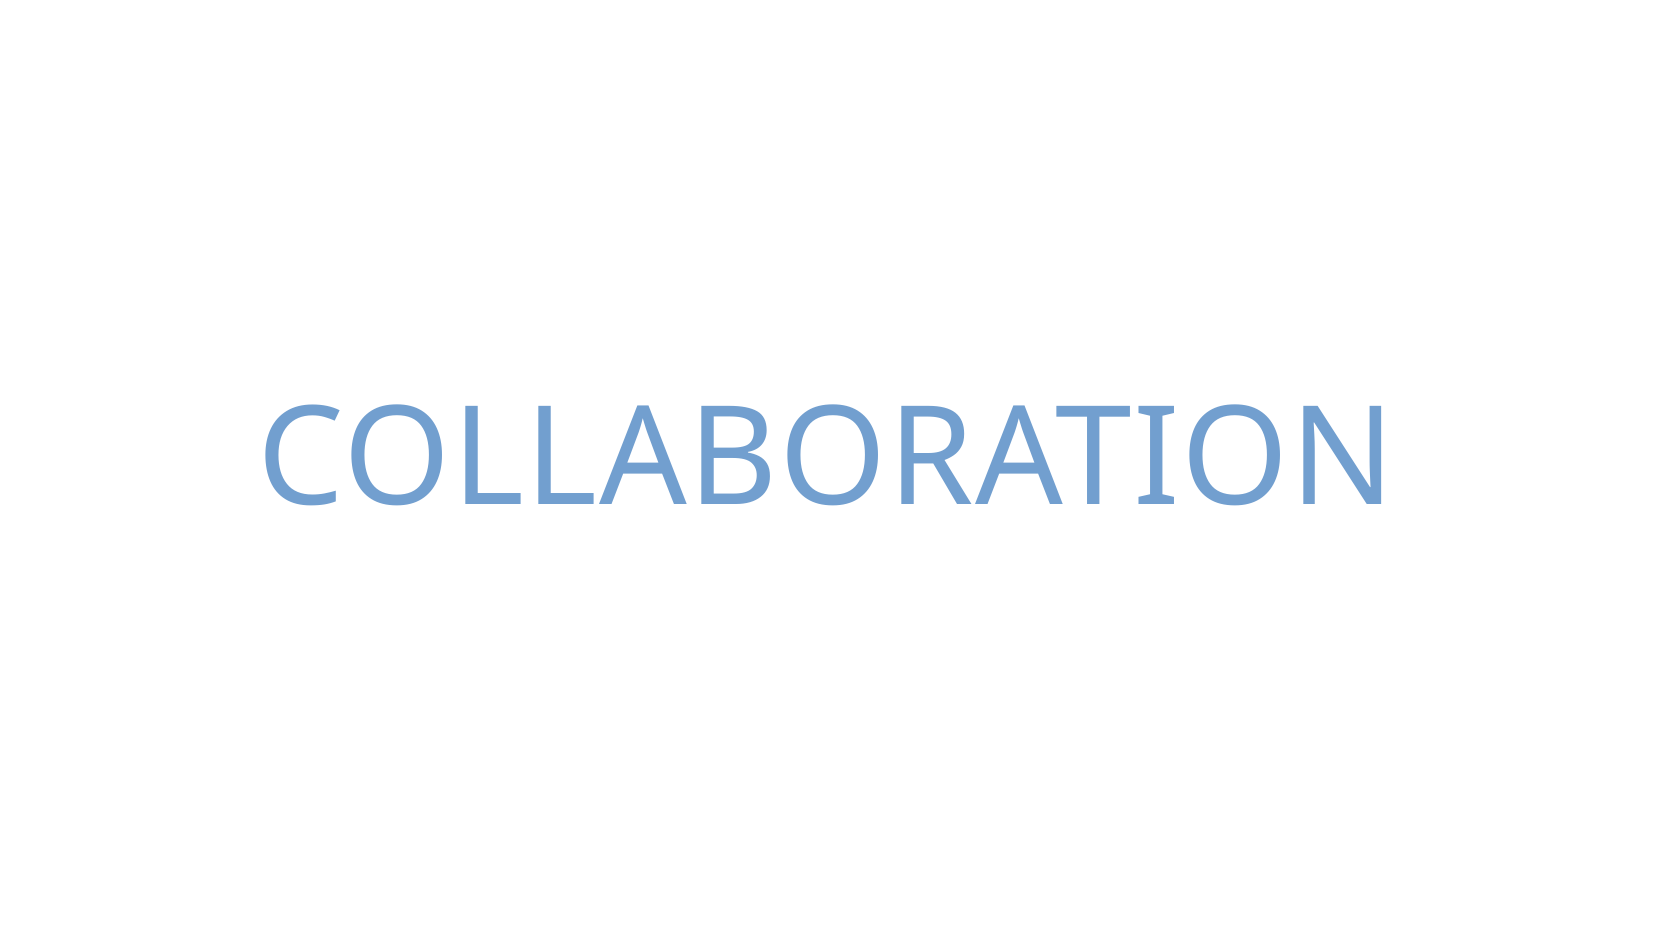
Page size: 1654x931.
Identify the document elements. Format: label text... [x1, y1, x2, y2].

title COLLABORATION [127, 367, 1527, 535]
